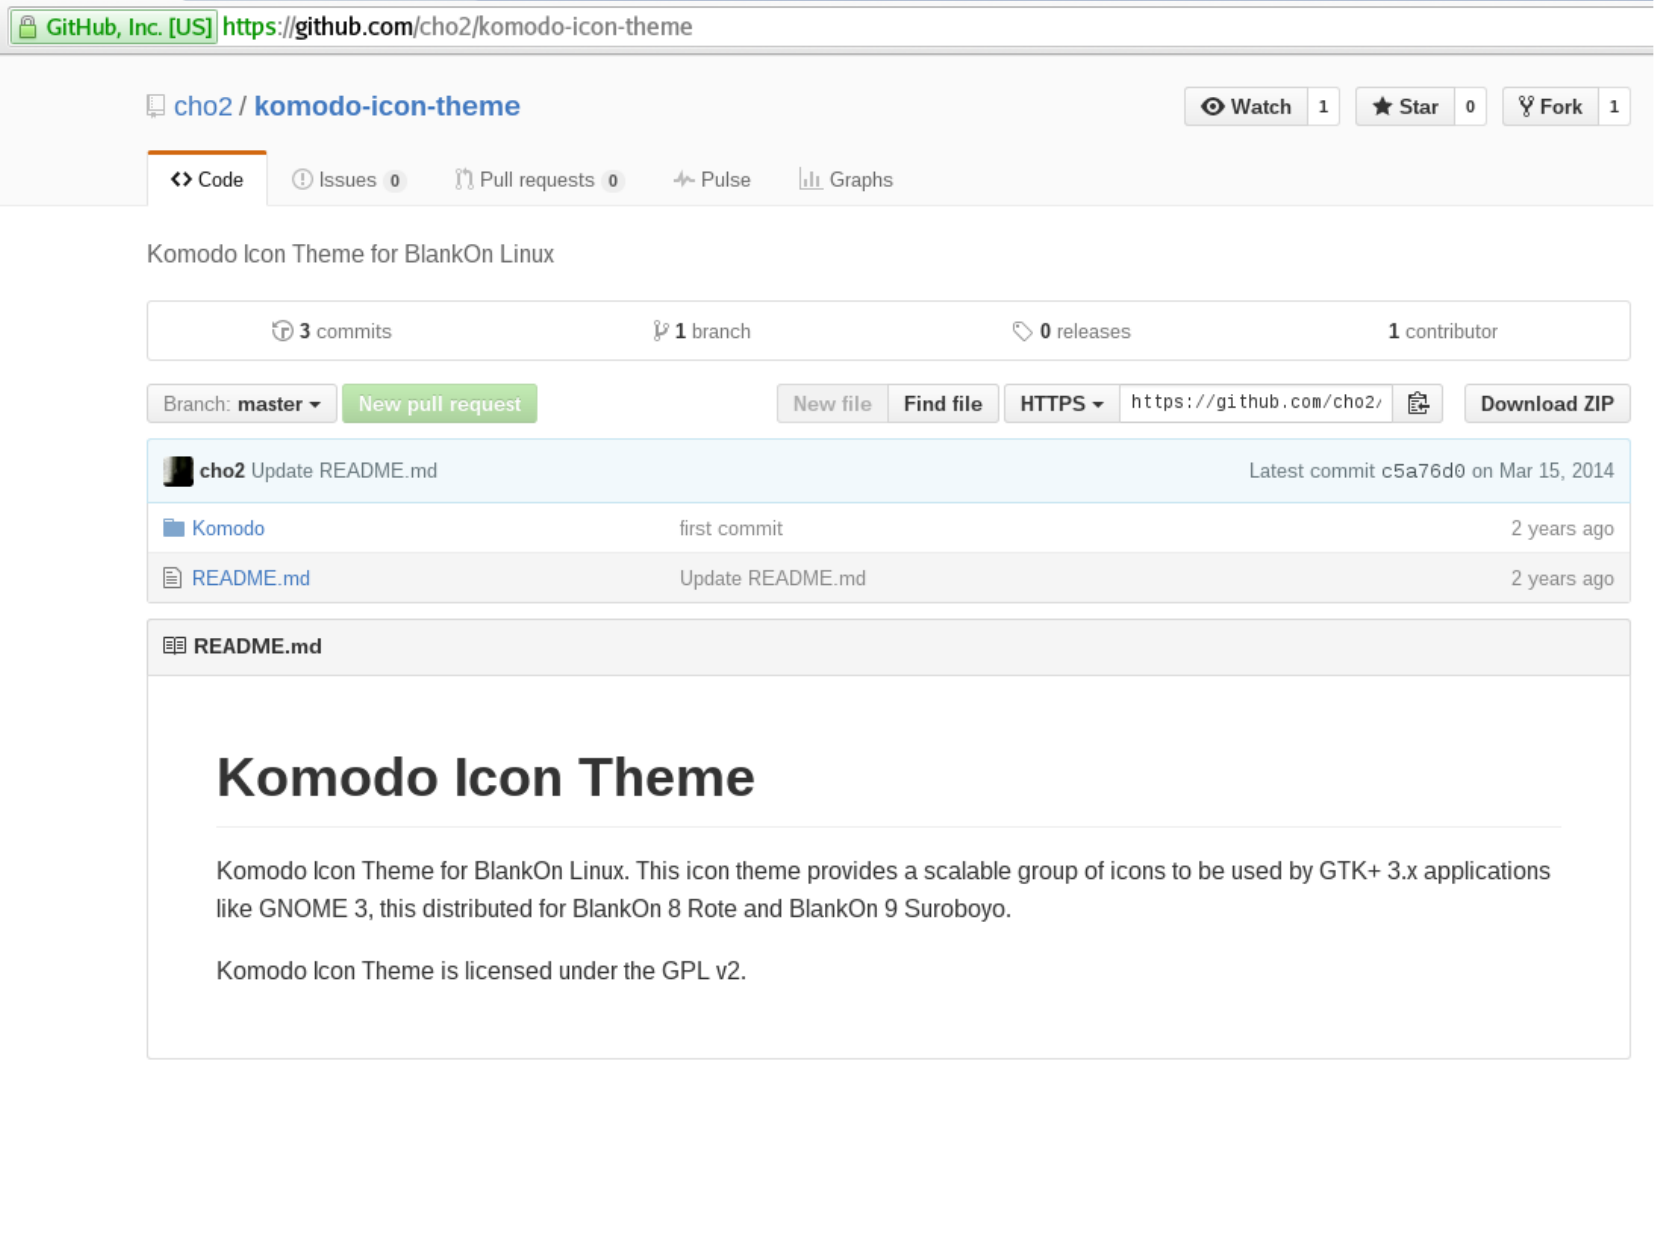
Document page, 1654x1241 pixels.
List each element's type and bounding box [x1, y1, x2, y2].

picture [0, 0, 1654, 1075]
